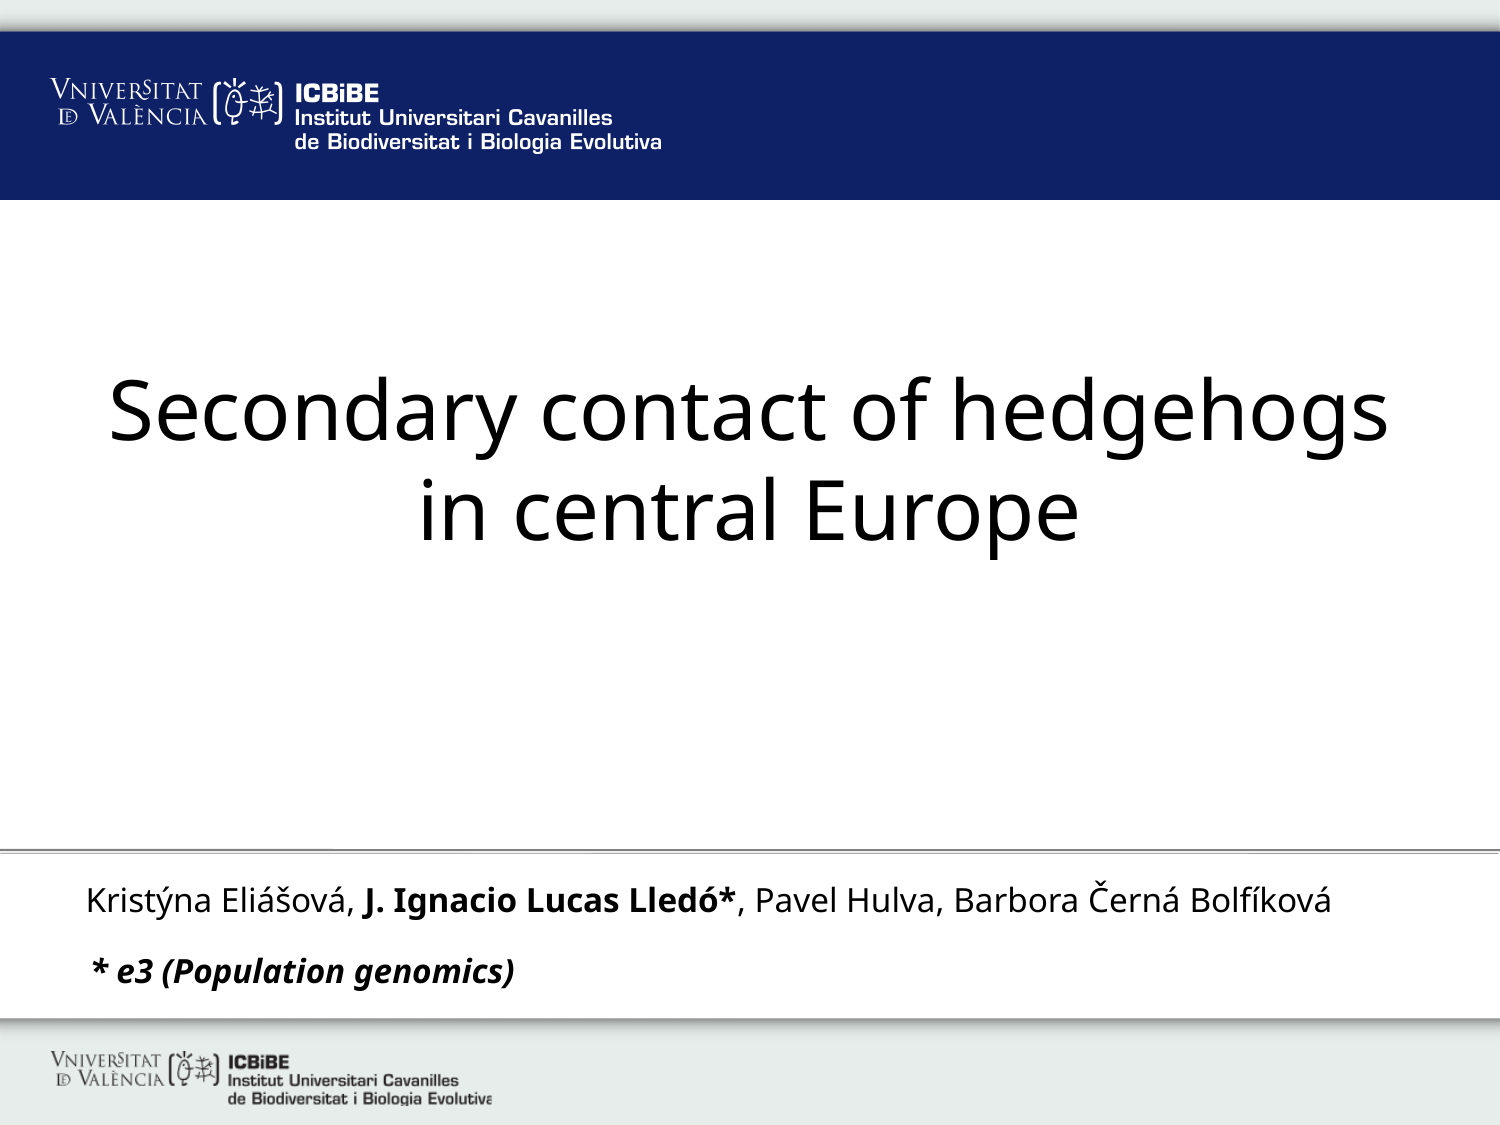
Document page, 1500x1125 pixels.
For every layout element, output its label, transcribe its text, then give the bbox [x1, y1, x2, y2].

text_box Kristýna Eliášová, J. Ignacio Lucas Lledó*, Pavel Hulva, Barbora Černá Bolfíková [70, 861, 1489, 933]
picture [0, 0, 1500, 200]
text_box * e3 (Population genomics) [75, 932, 862, 993]
title Secondary contact of hedgehogs in central Europe [75, 350, 1425, 538]
picture [0, 1018, 1500, 1125]
